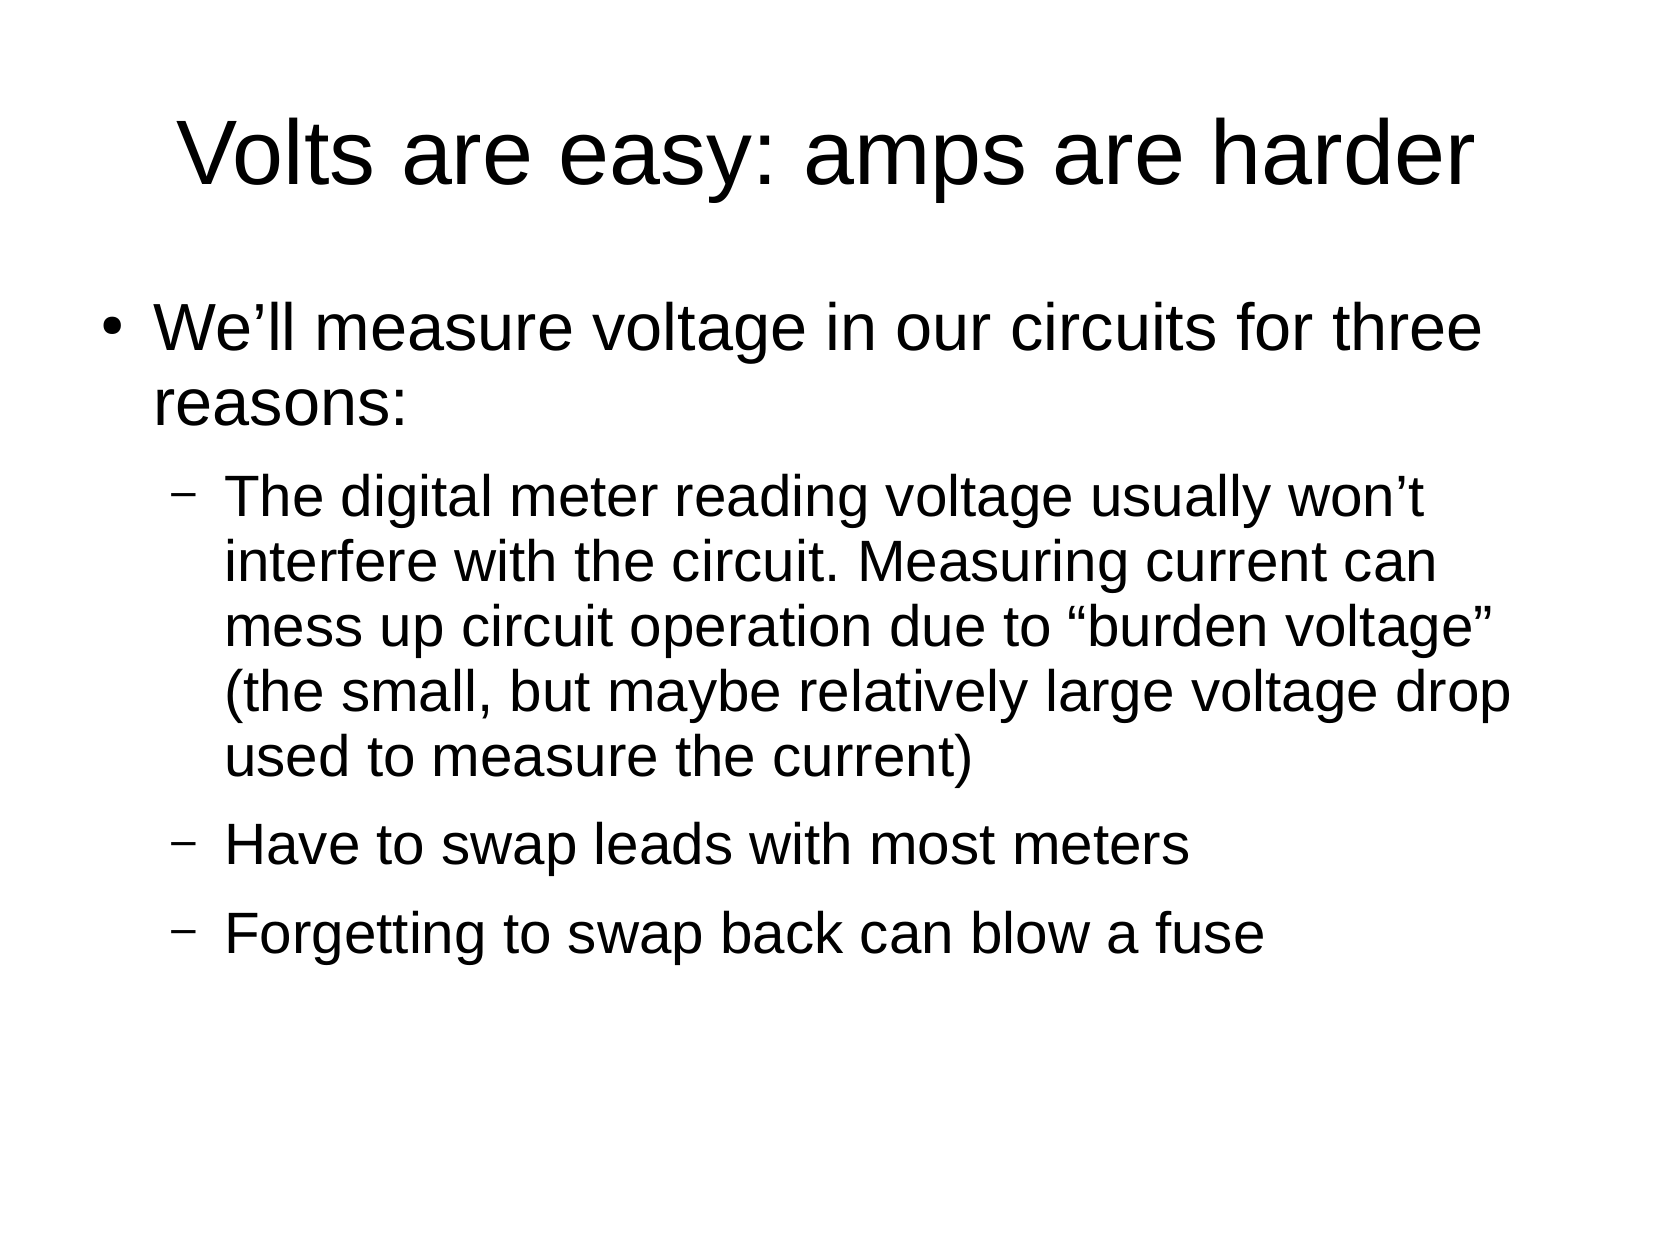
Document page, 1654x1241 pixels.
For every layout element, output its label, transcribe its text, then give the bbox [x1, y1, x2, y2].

list We’ll measure voltage in our circuits for three reasons: The digital meter reading voltage usually won’t interfere with the circuit. Measuring current can mess up circuit operation due to “burden voltage” (the small, but maybe relatively large voltage drop used to measure the current) Have to swap leads with most meters Forgetting to swap back can blow a fuse [82, 290, 1571, 1010]
title Volts are easy: amps are harder [82, 49, 1571, 257]
